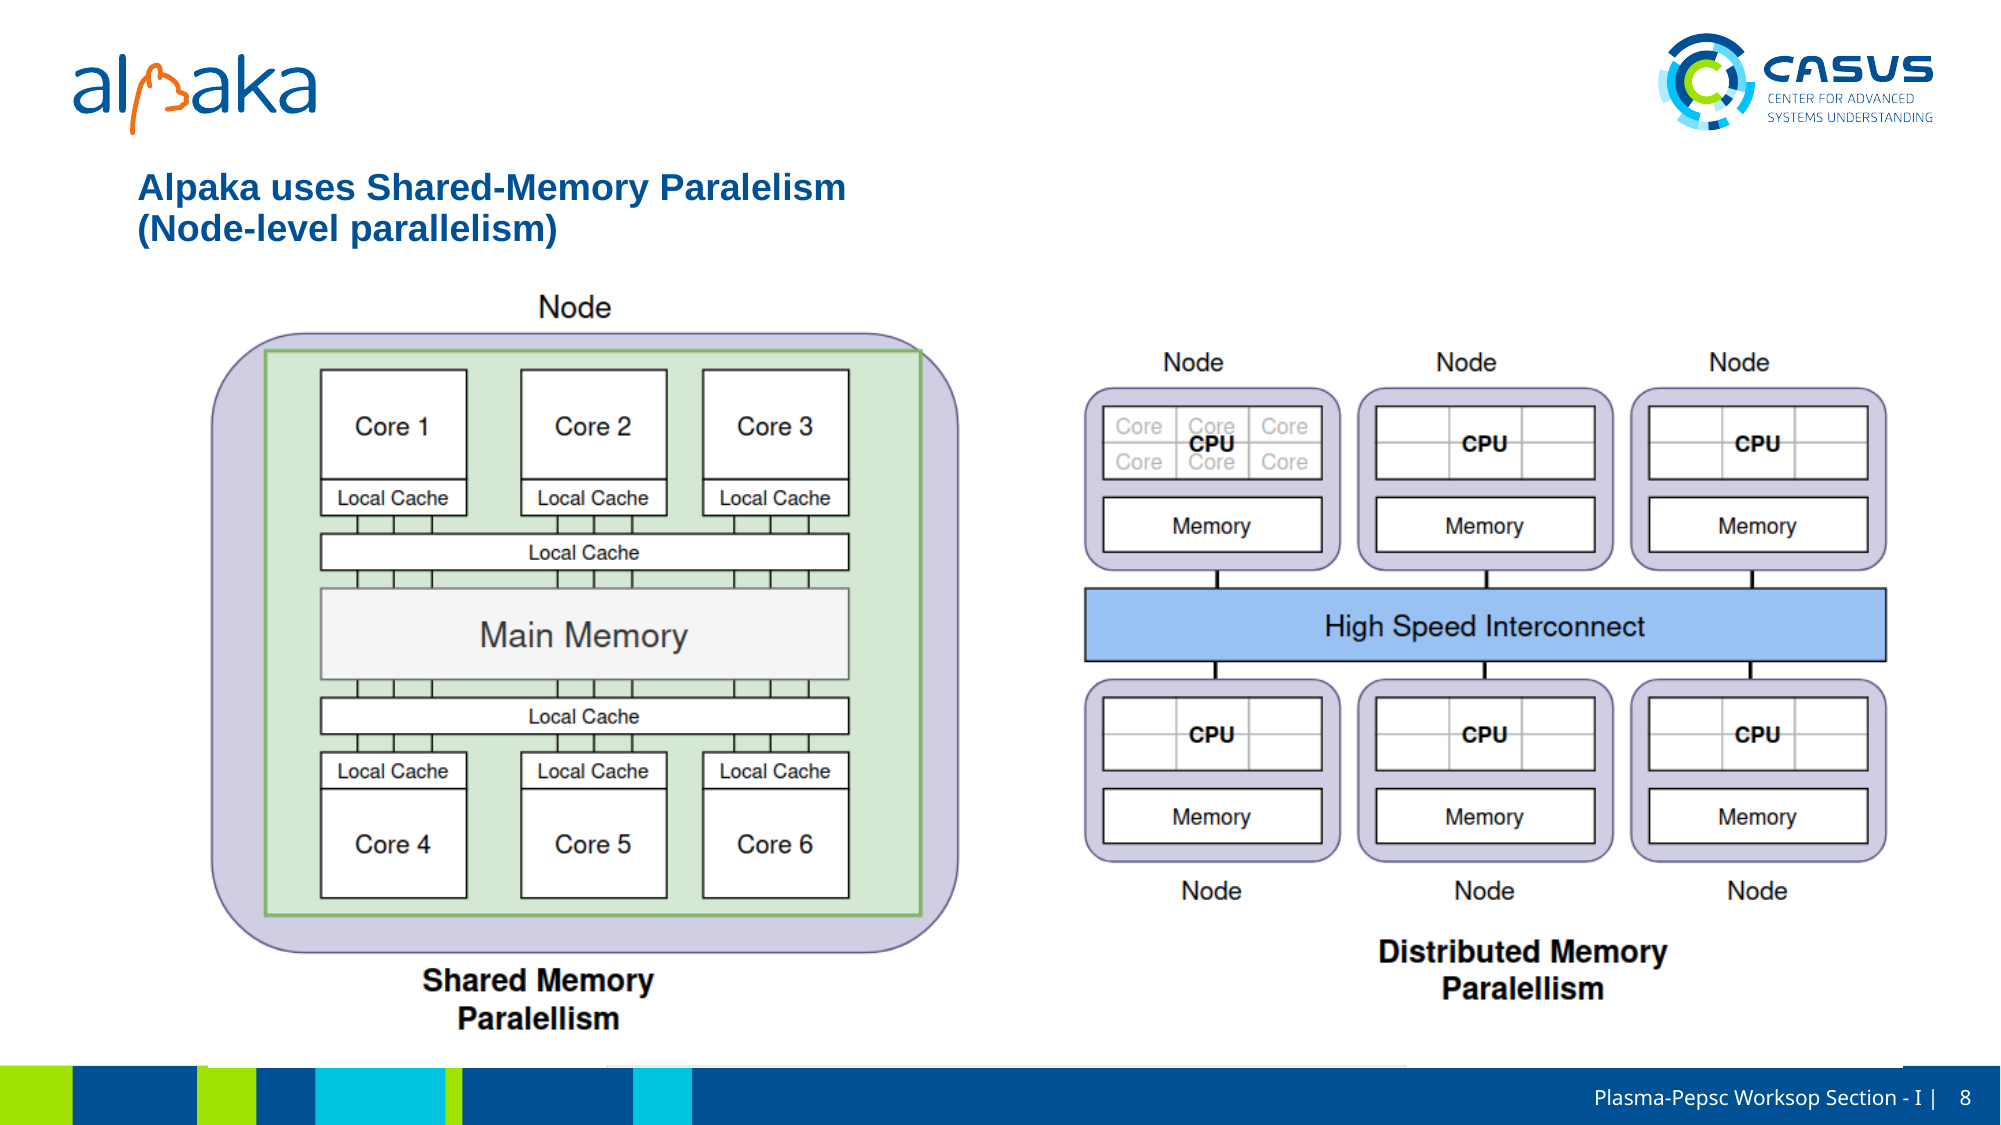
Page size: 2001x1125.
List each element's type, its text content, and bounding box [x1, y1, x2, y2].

picture [1658, 33, 1933, 131]
text_box Alpaka uses Shared-Memory Paralelism (Node-level parallelism) [122, 158, 868, 258]
picture [72, 53, 317, 136]
picture [208, 183, 1903, 1068]
